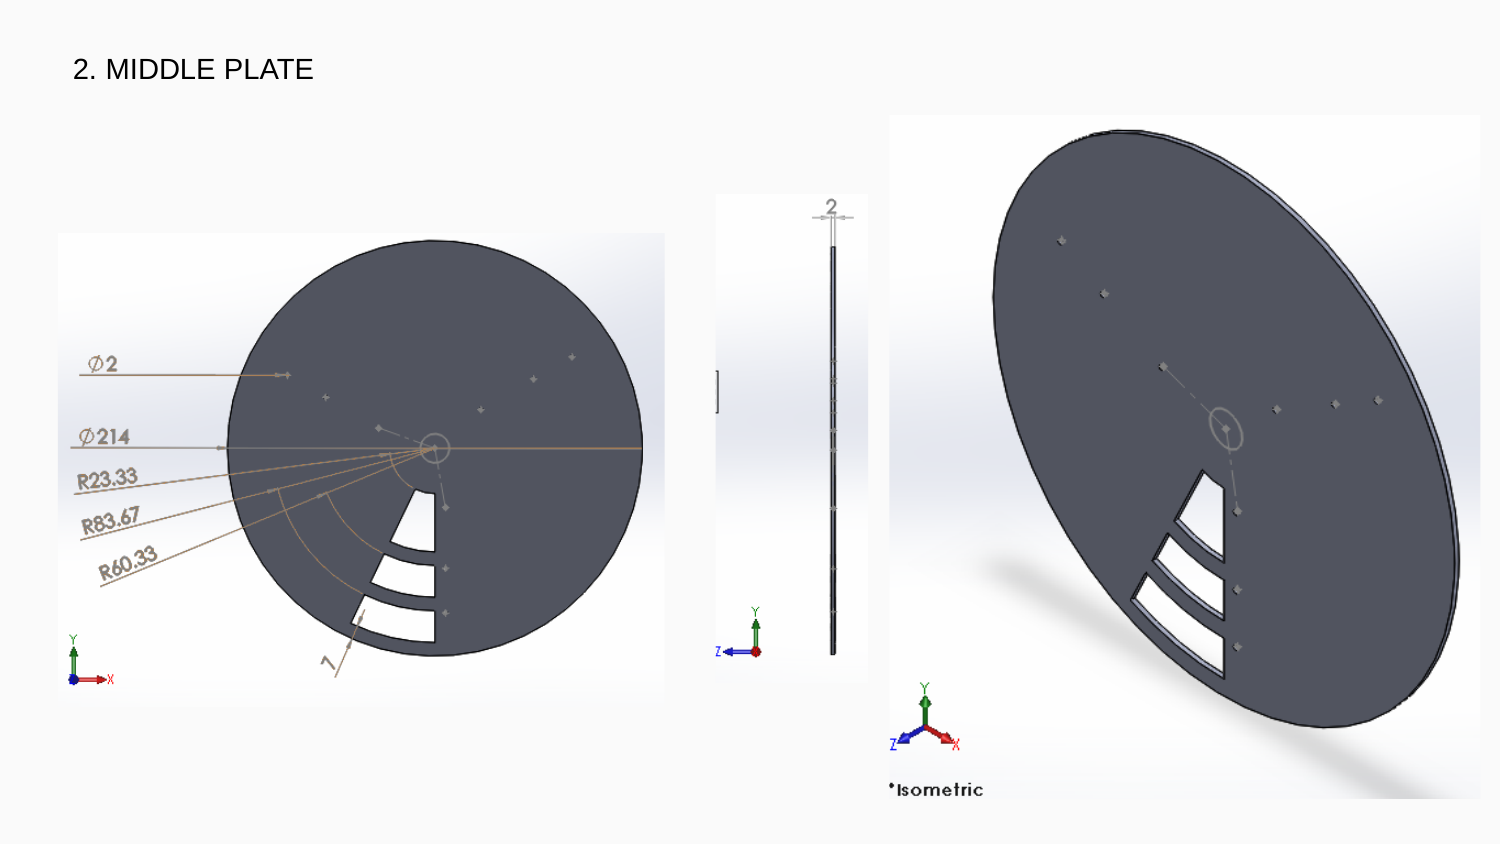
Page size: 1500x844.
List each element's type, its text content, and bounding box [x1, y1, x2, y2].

picture [57, 233, 665, 707]
picture [715, 194, 869, 683]
picture [889, 115, 1481, 799]
text_box 2. MIDDLE PLATE [57, 35, 458, 114]
